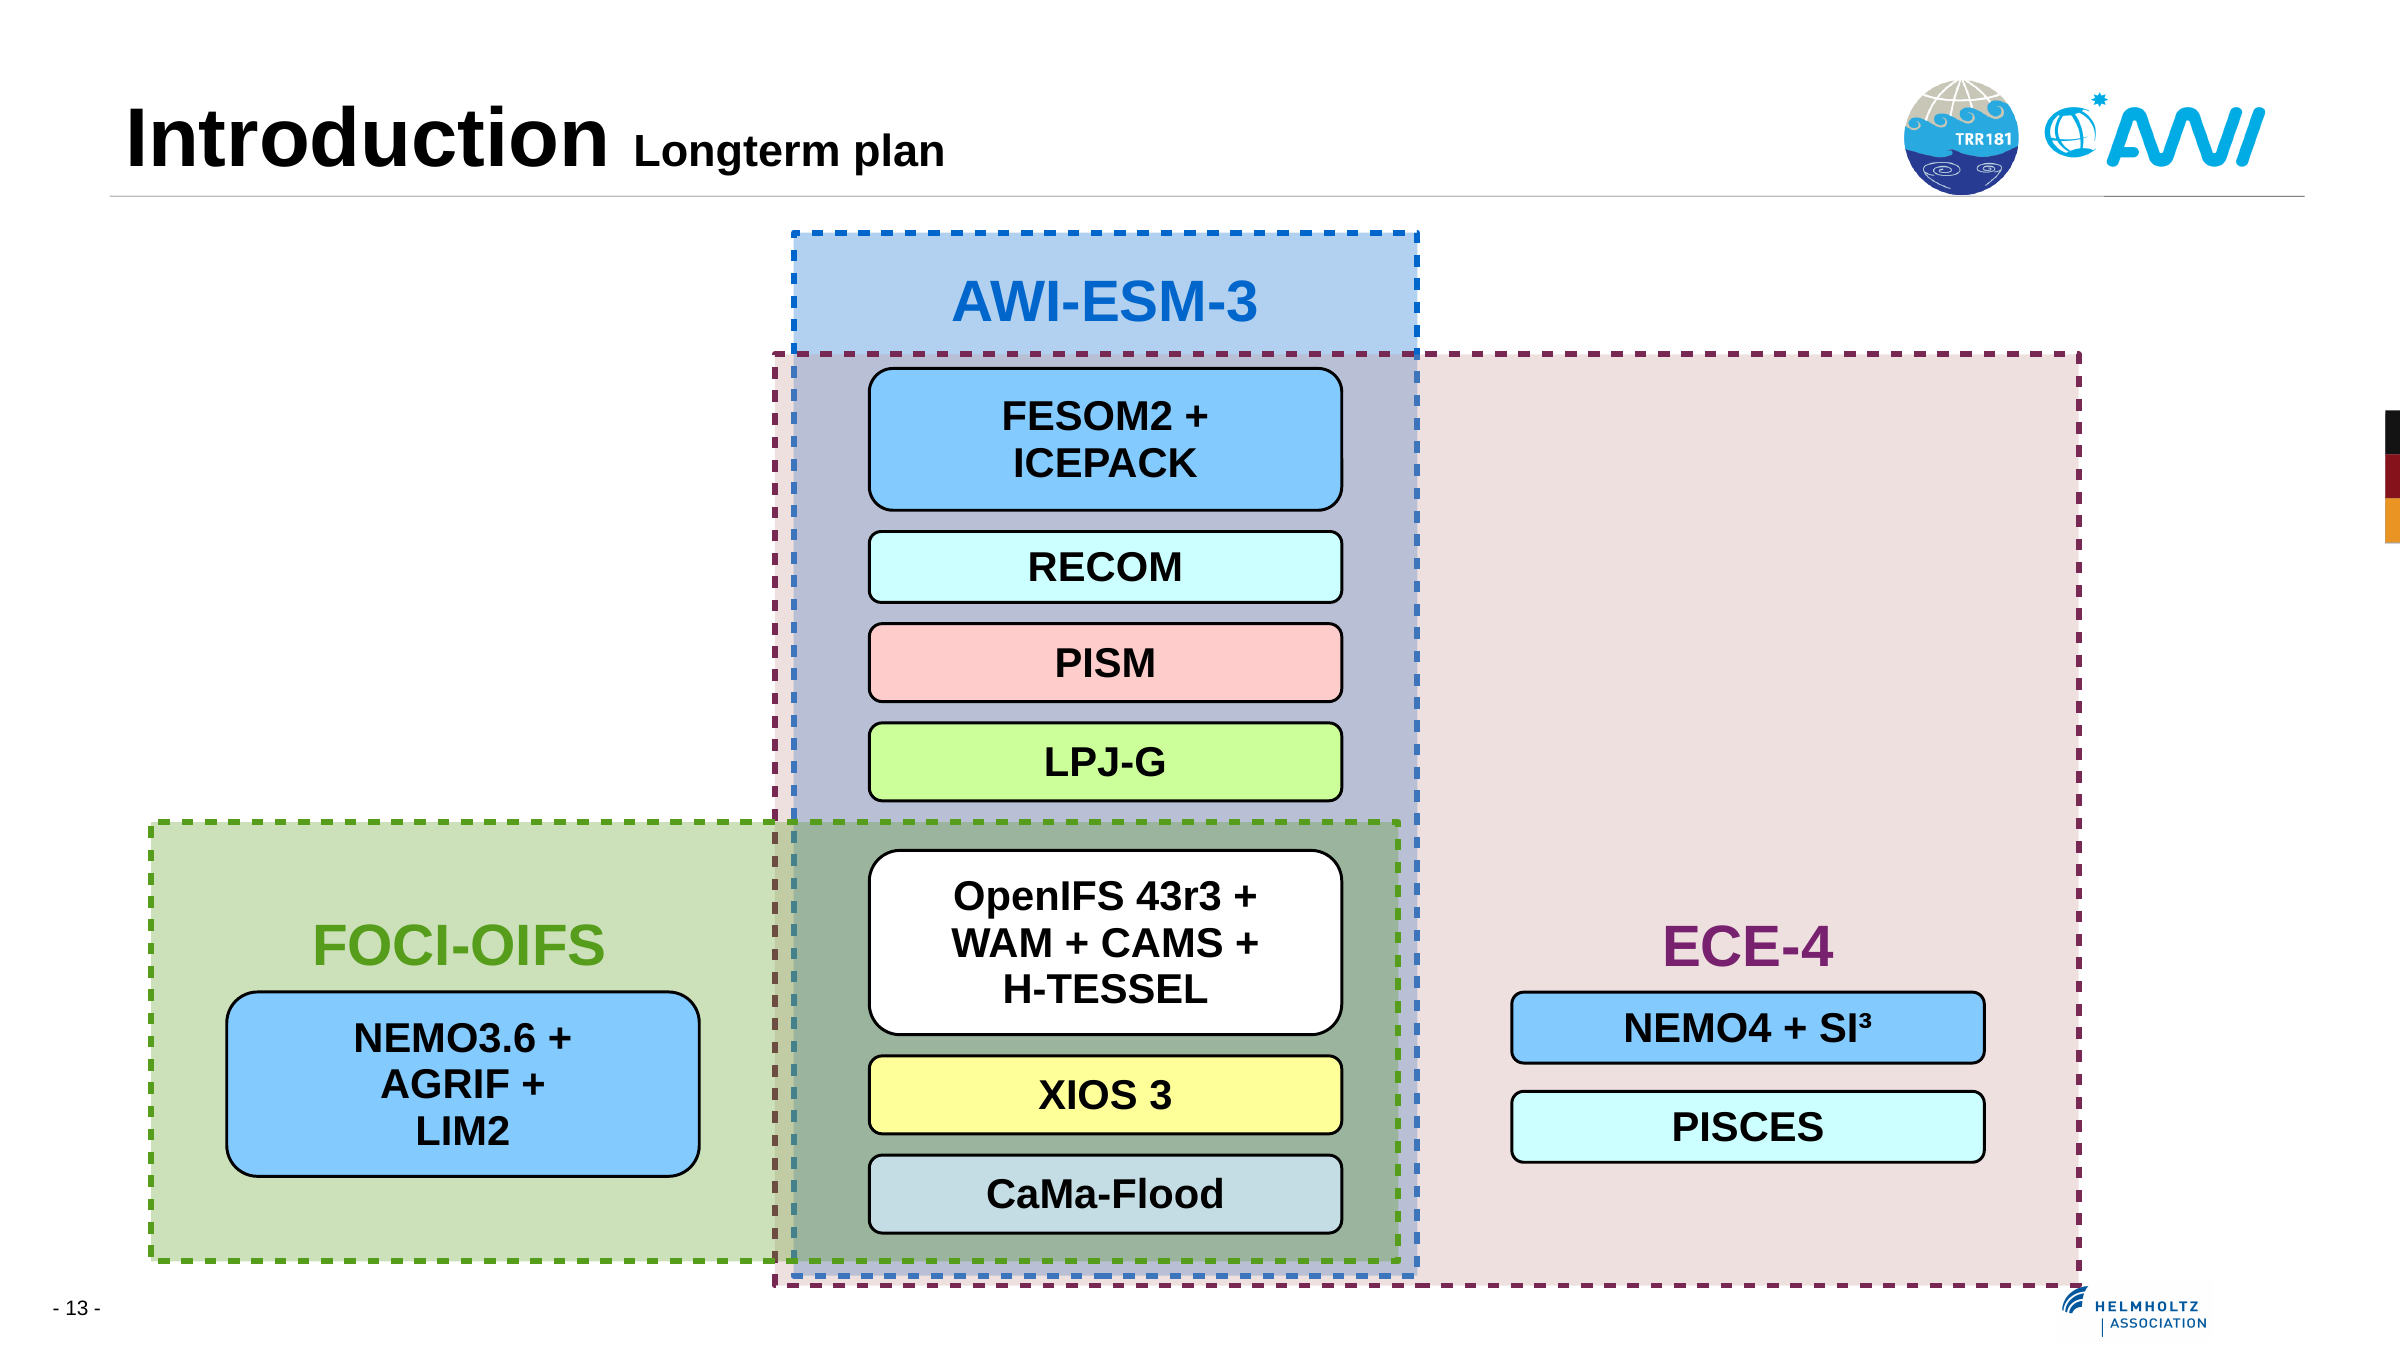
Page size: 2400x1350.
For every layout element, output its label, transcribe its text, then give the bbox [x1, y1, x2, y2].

text_box LPJ-G [869, 722, 1342, 801]
text_box Introduction Longterm plan [110, 75, 2297, 195]
text_box NEMO3.6 + AGRIF + LIM2 [226, 991, 700, 1177]
text_box CaMa-Flood [869, 1155, 1342, 1234]
text_box AWI-ESM-3 [831, 229, 1380, 429]
text_box FESOM2 + ICEPACK [869, 429, 1342, 511]
picture [2055, 1281, 2213, 1342]
text_box PISCES [1511, 1091, 1985, 1163]
text_box [151, 232, 2079, 1286]
text_box PISM [869, 623, 1342, 702]
text_box RECOM [869, 531, 1342, 603]
text_box XIOS 3 [869, 1055, 1342, 1134]
text_box FOCI-OIFS [288, 873, 631, 1001]
text_box OpenIFS 43r3 + WAM + CAMS + H-TESSEL [869, 850, 1342, 1035]
text_box NEMO4 + SI³ [1511, 992, 1985, 1064]
text_box ECE-4 [1576, 874, 1919, 1001]
